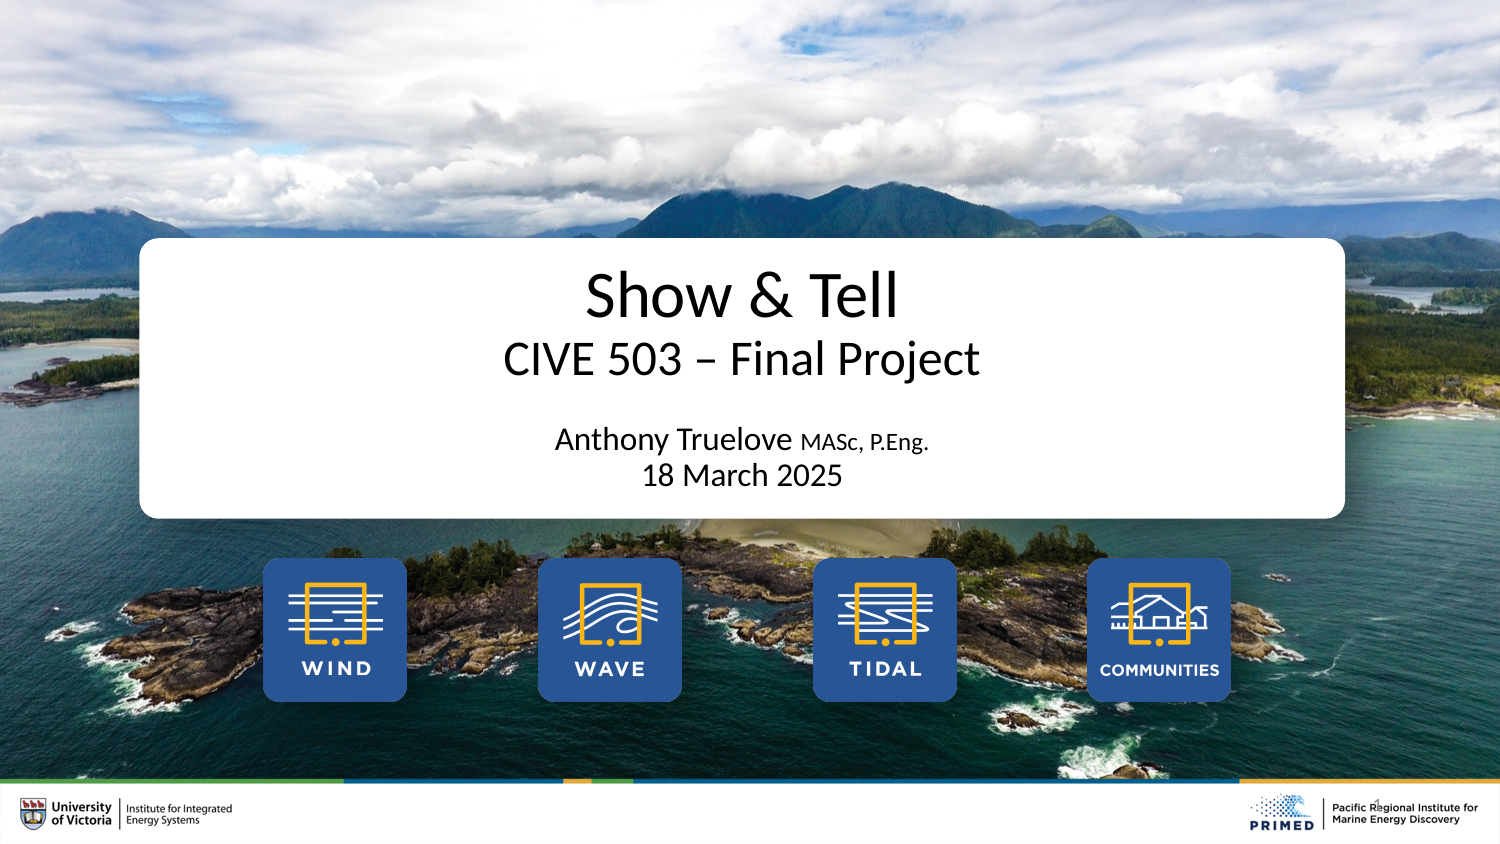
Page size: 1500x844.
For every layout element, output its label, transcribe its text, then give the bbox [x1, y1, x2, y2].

title Show & Tell CIVE 503 – Final Project Anthony Truelove MASc, P.Eng. 18 March 2025 [139, 275, 1346, 479]
picture [0, 0, 1500, 844]
